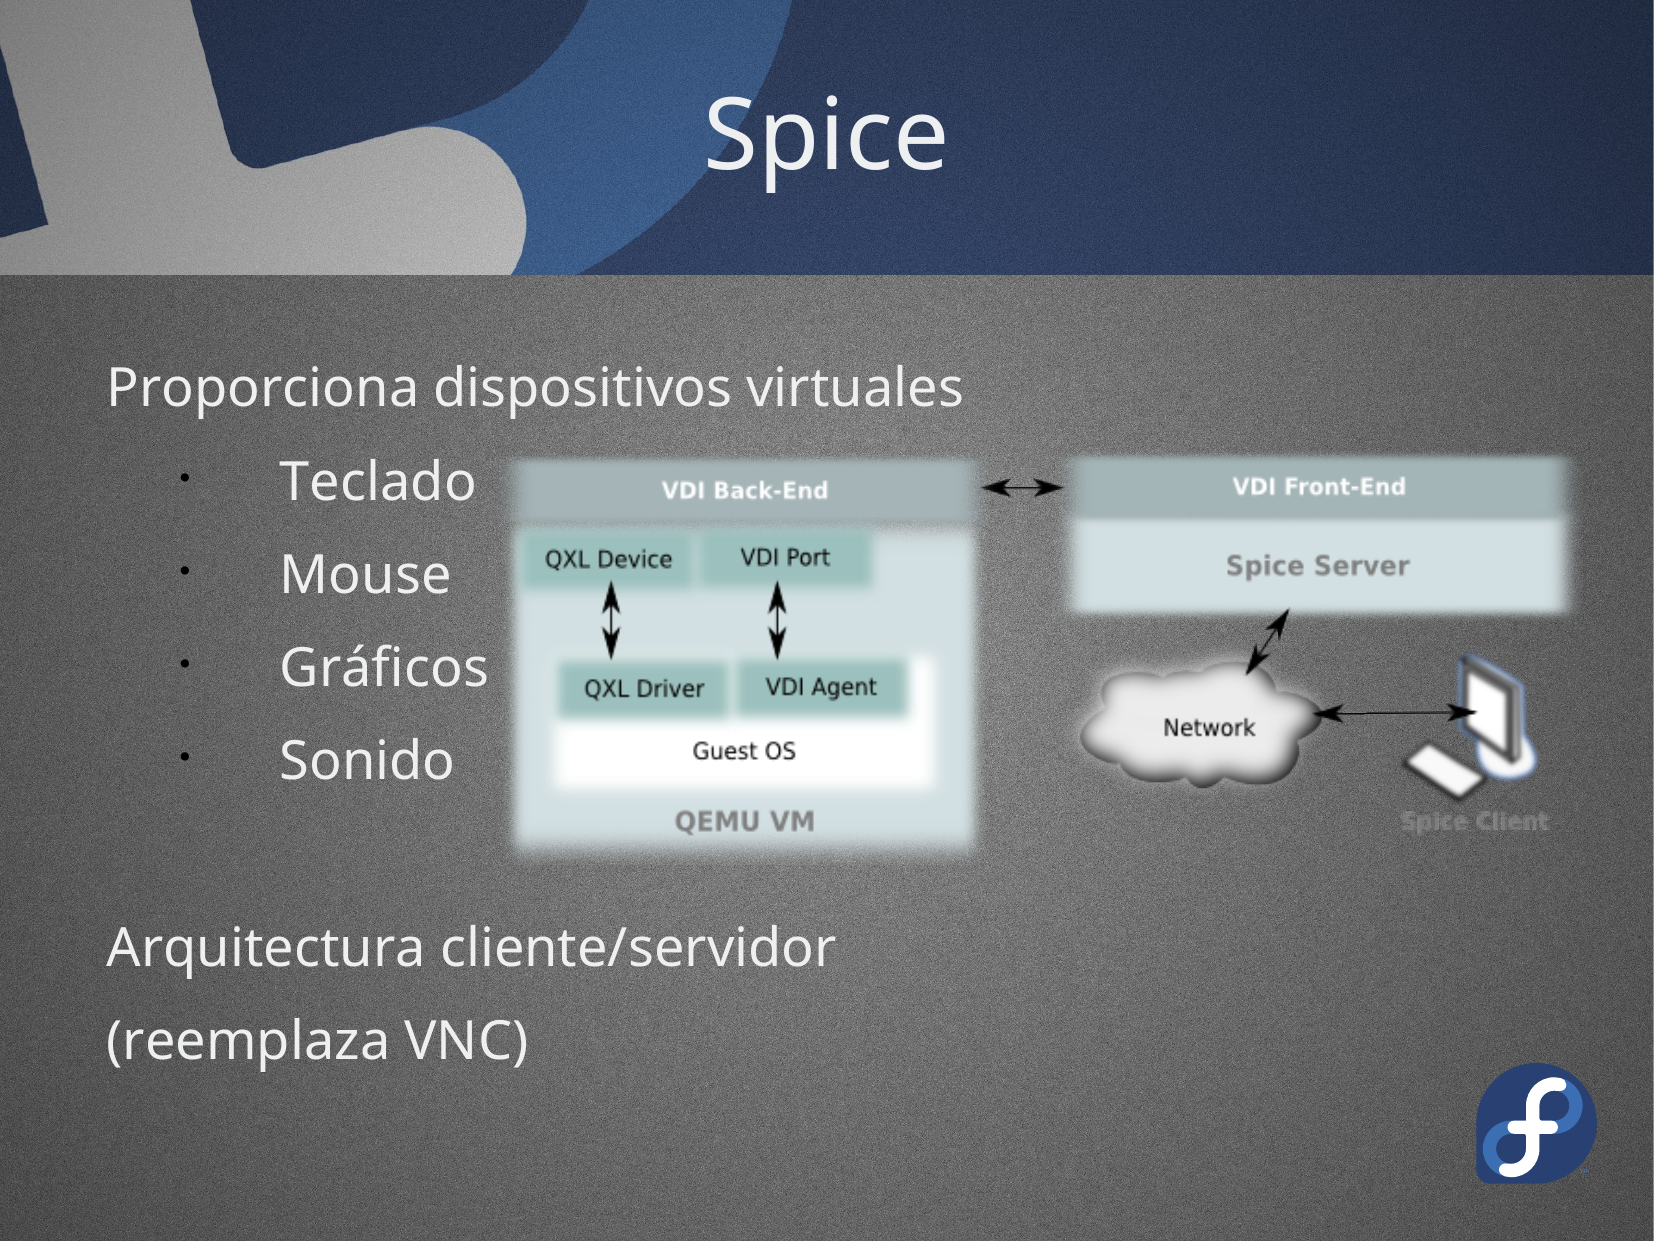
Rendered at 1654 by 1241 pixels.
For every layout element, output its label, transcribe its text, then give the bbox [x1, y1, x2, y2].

text_box Proporciona dispositivos virtuales Teclado Mouse Gráficos Sonido Arquitectura cliente/servidor (reemplaza VNC) [88, 354, 1565, 1064]
picture [0, 0, 1654, 1241]
text_box Spice [88, 29, 1565, 237]
